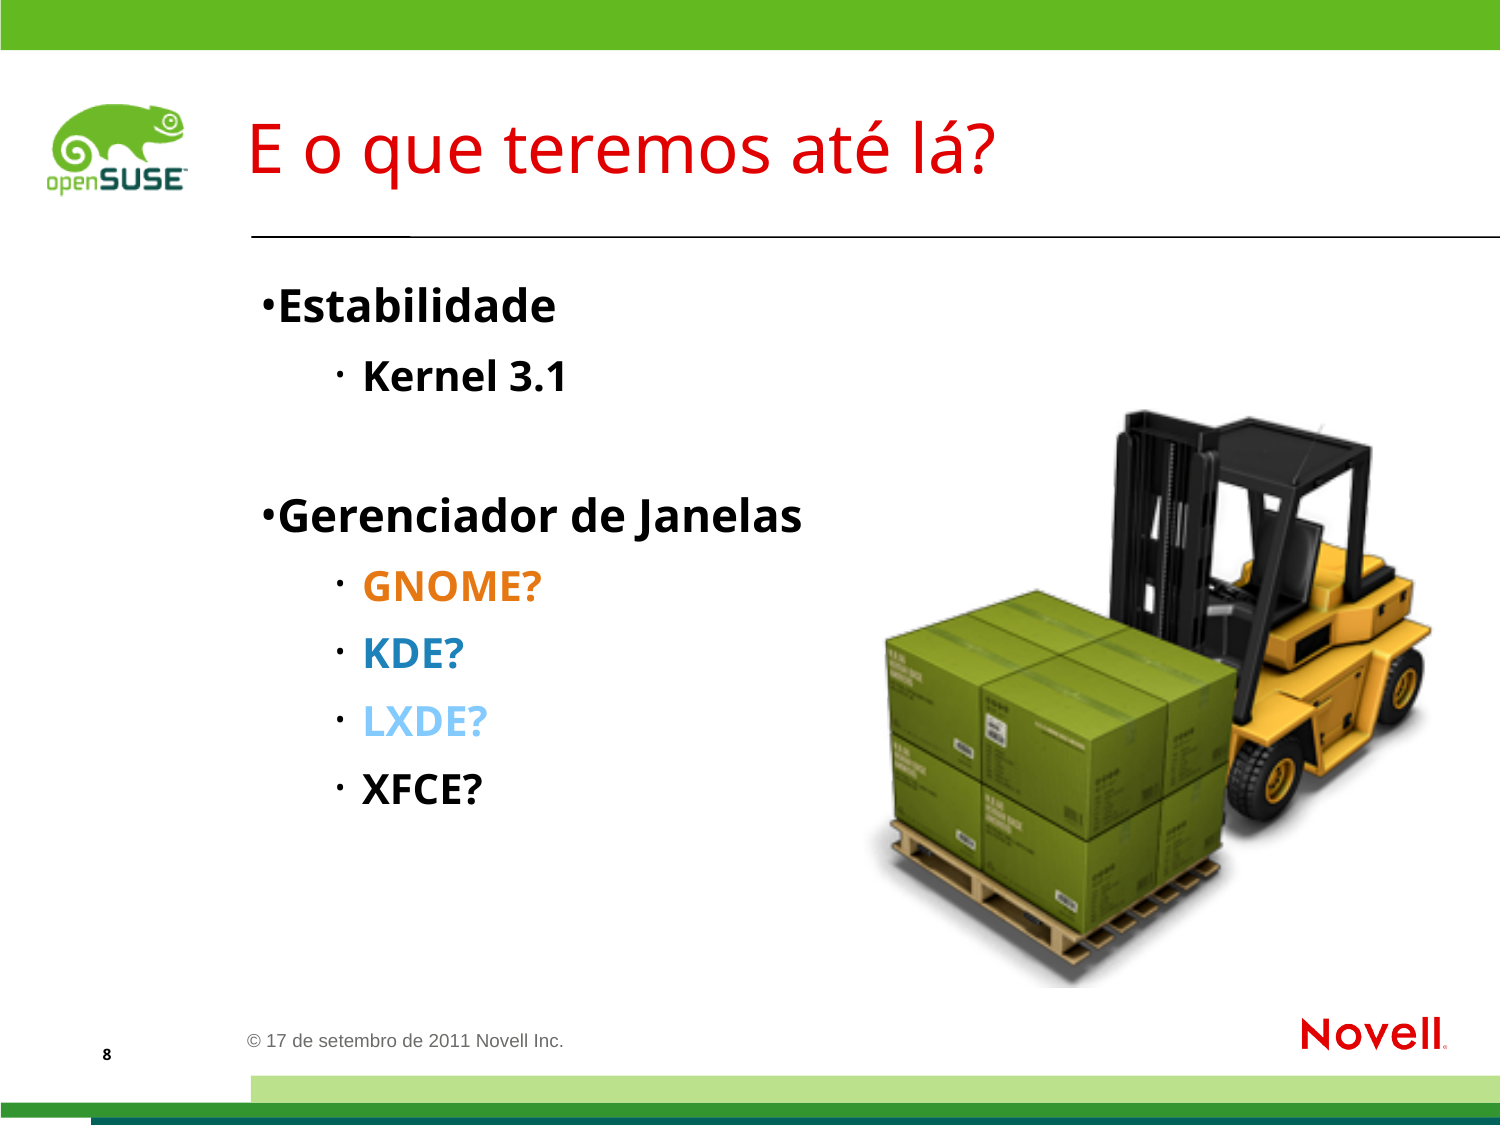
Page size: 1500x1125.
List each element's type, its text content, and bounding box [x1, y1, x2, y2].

picture [861, 408, 1441, 988]
list Estabilidade Kernel 3.1 Gerenciador de Janelas GNOME? KDE? LXDE? XFCE? [245, 267, 1458, 1026]
picture [1295, 1026, 1453, 1056]
title E o que teremos até lá? [246, 60, 1409, 239]
picture [47, 104, 188, 197]
